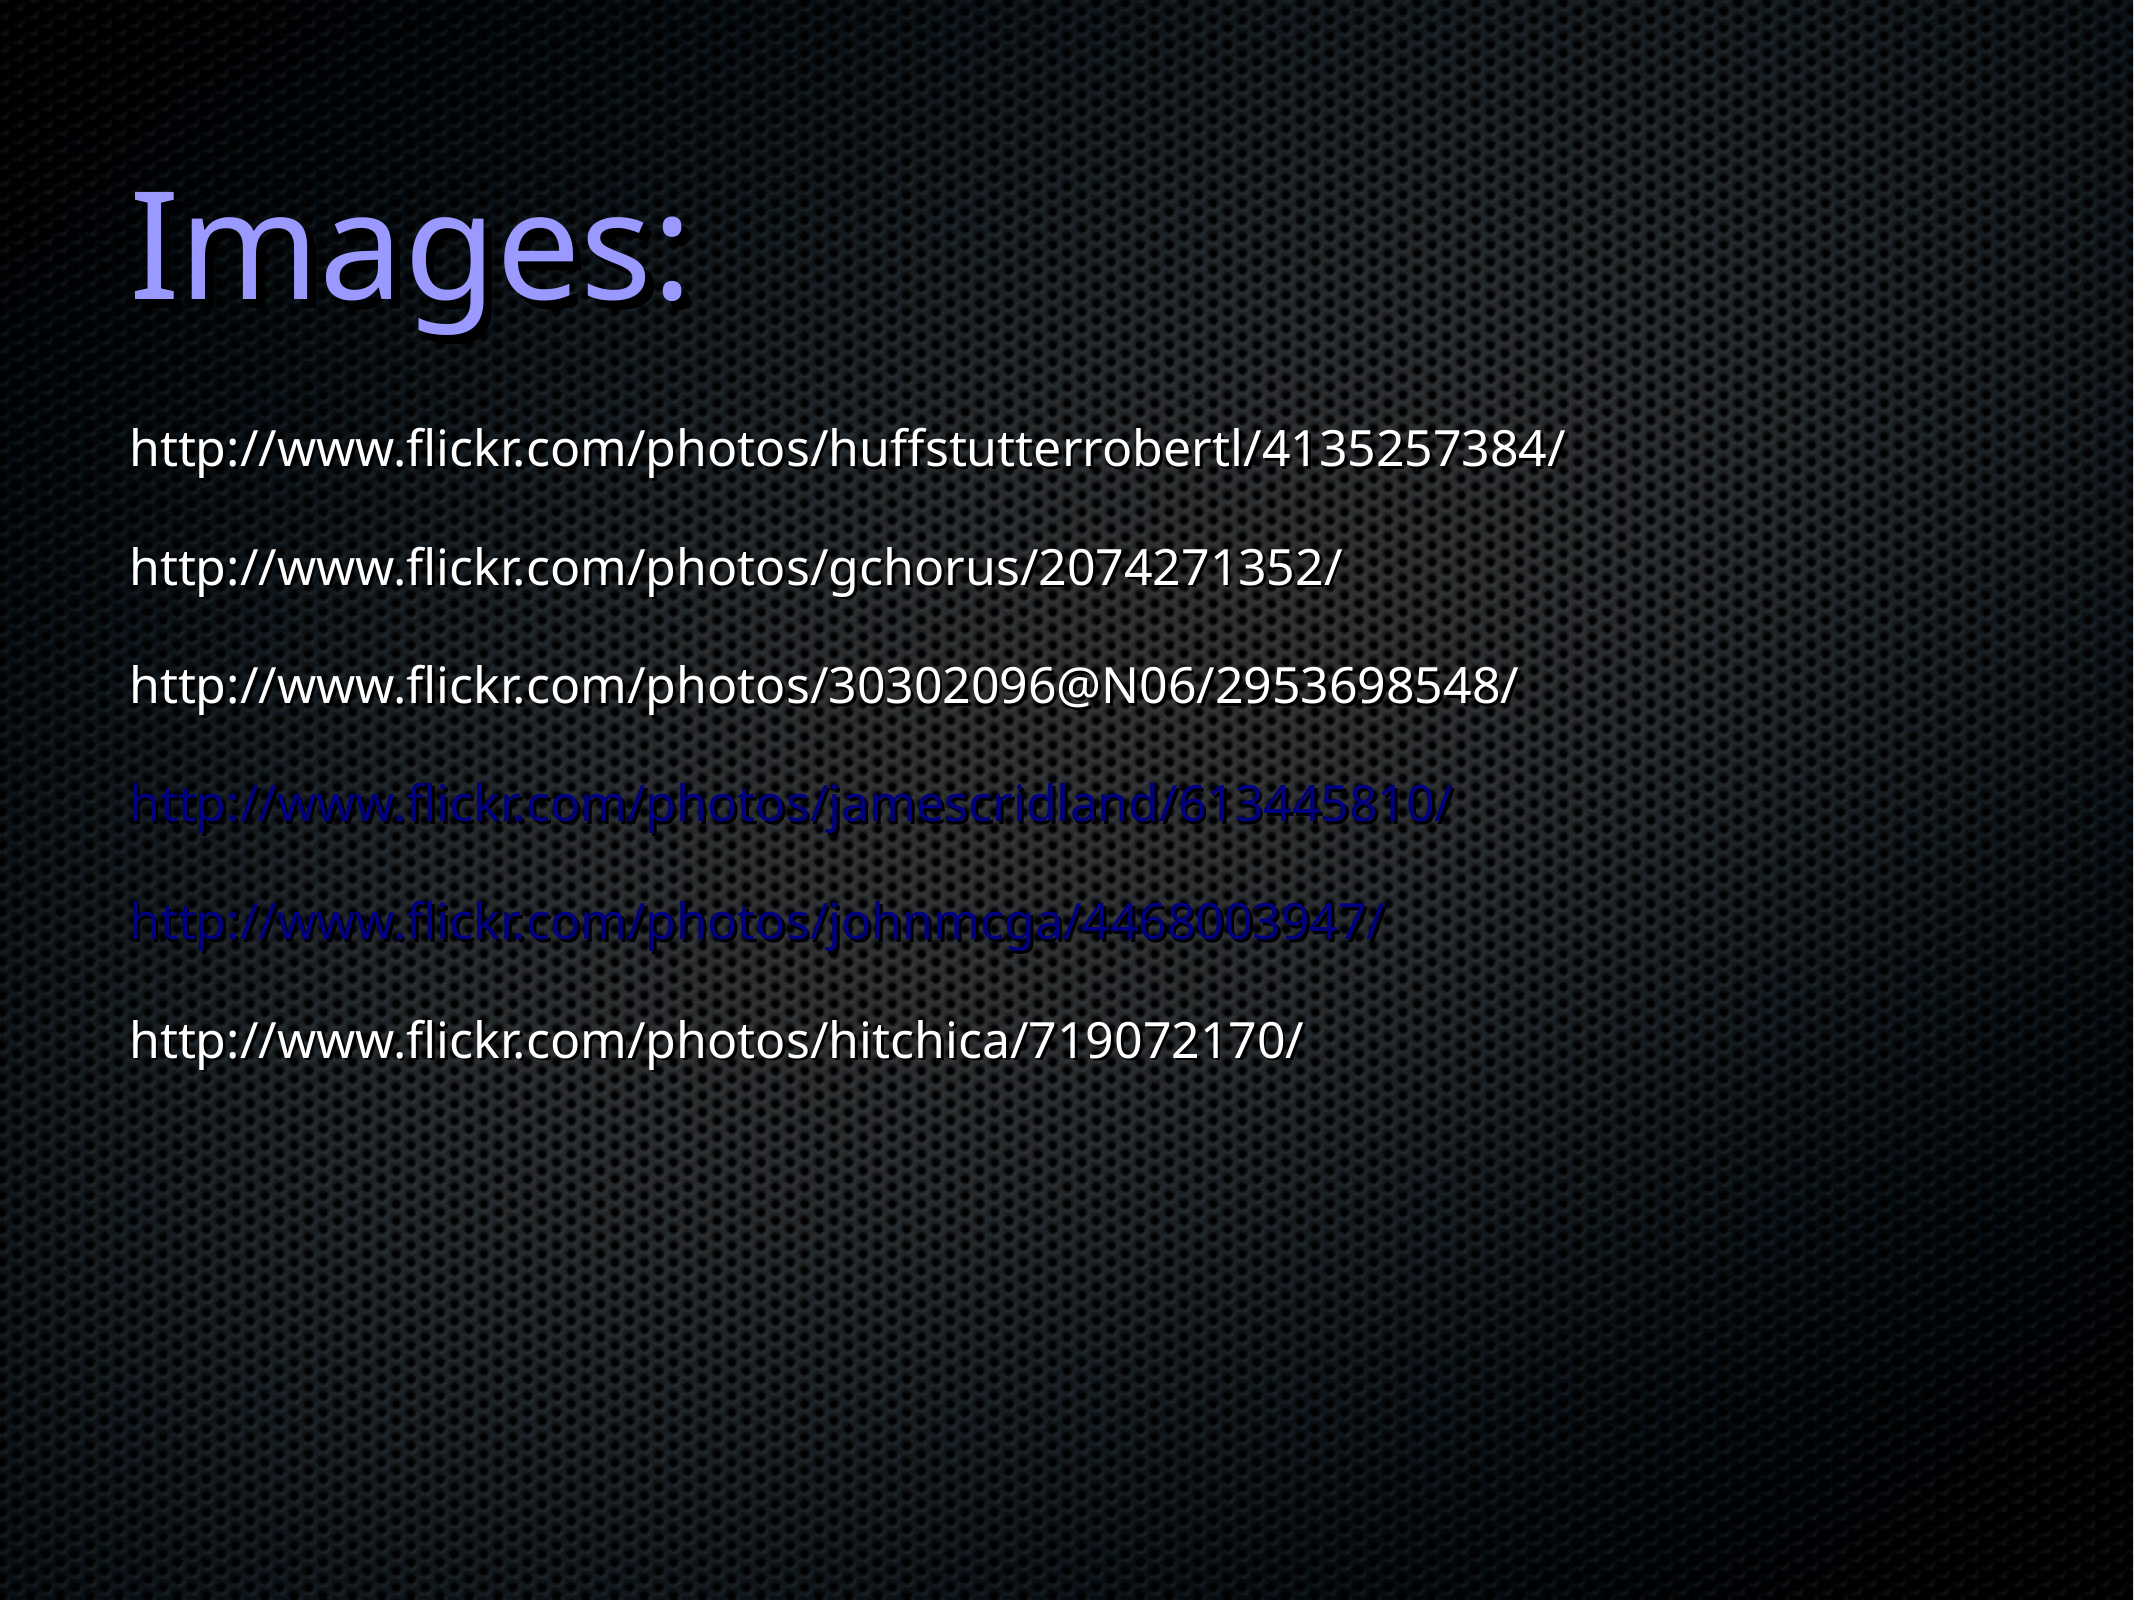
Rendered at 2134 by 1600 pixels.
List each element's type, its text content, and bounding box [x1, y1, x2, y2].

list http://www.flickr.com/photos/huffstutterrobertl/4135257384/ http://www.flickr.com/photos/gchorus/2074271352/ http://www.flickr.com/photos/30302096@N06/2953698548/ http://www.flickr.com/photos/jamescridland/613445810/ http://www.flickr.com/photos/johnmcga/4468003947/ http://www.flickr.com/photos/hitchica/719072170/ [129, 413, 2005, 1522]
picture [0, 0, 2134, 1600]
title Images: [129, 49, 2005, 413]
